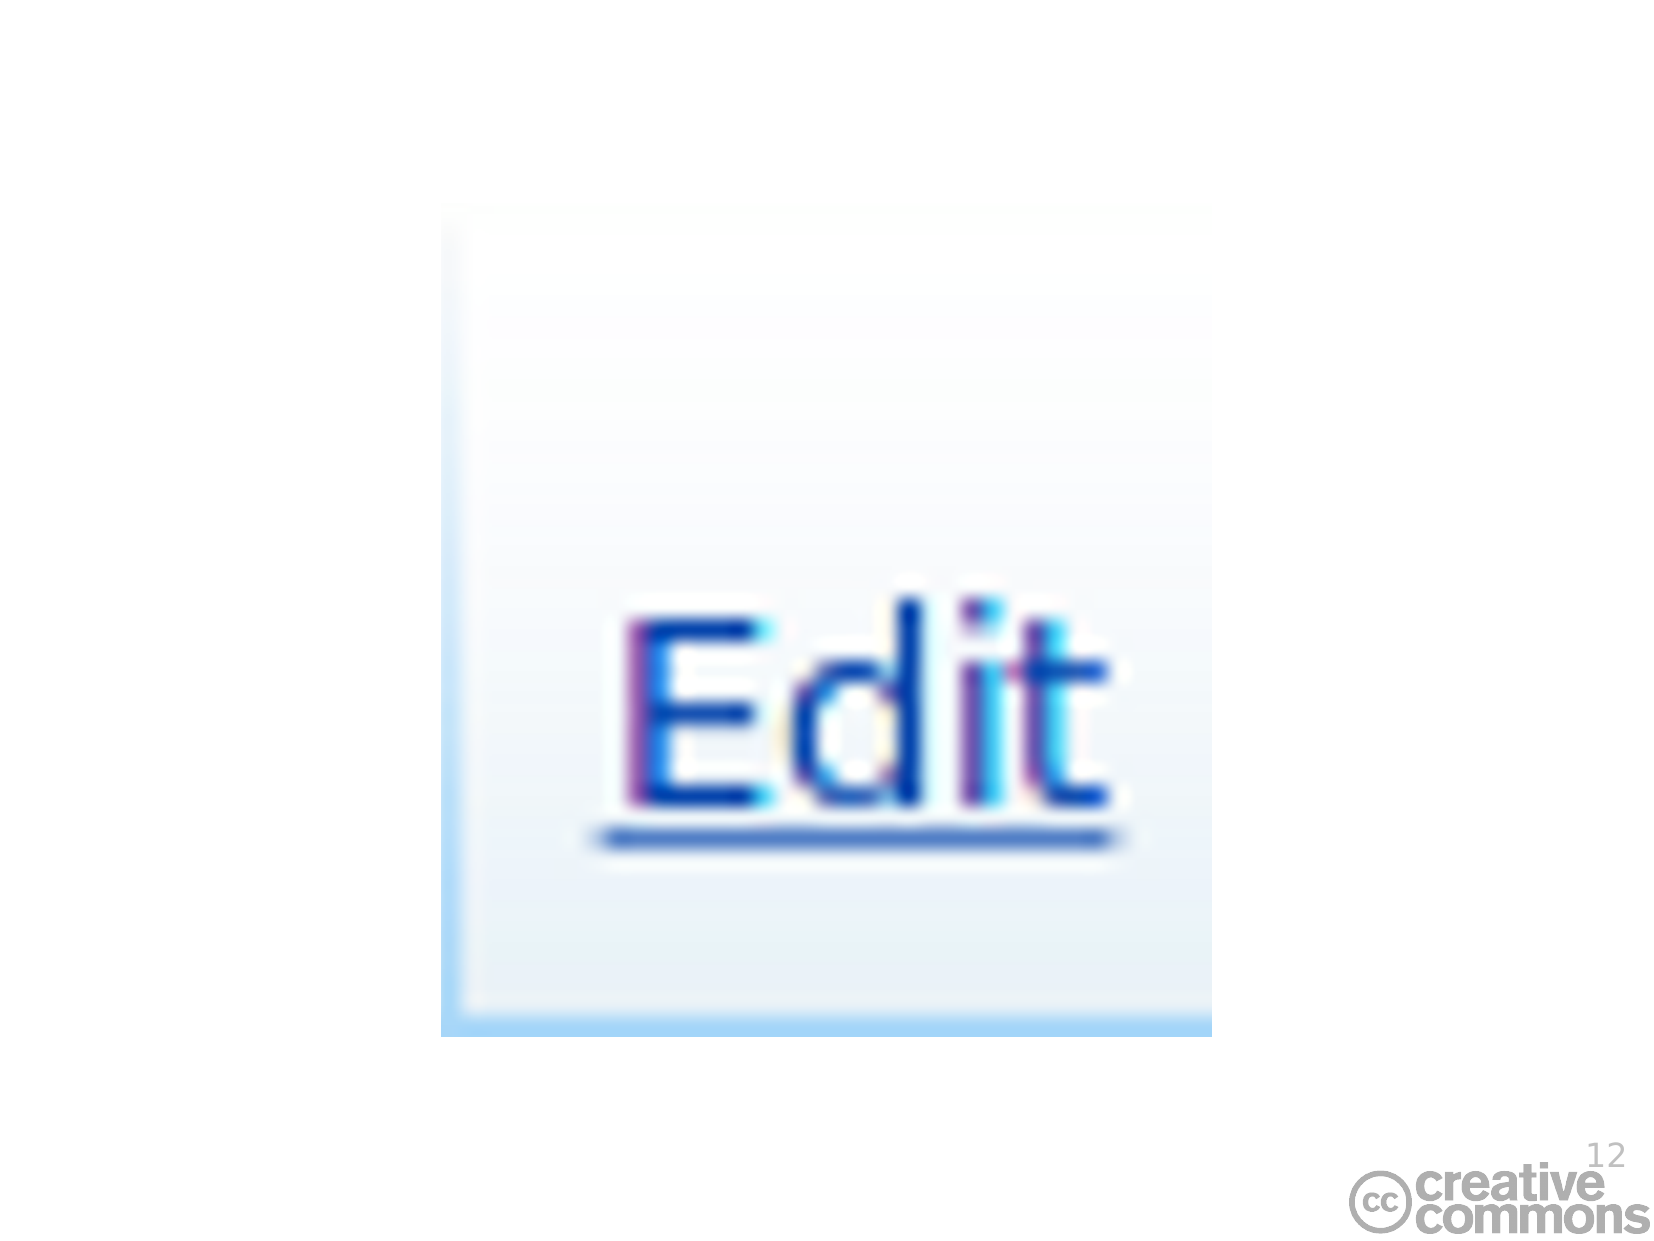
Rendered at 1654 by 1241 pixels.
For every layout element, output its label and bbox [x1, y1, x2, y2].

picture [1349, 1162, 1650, 1234]
picture [441, 203, 1212, 1037]
